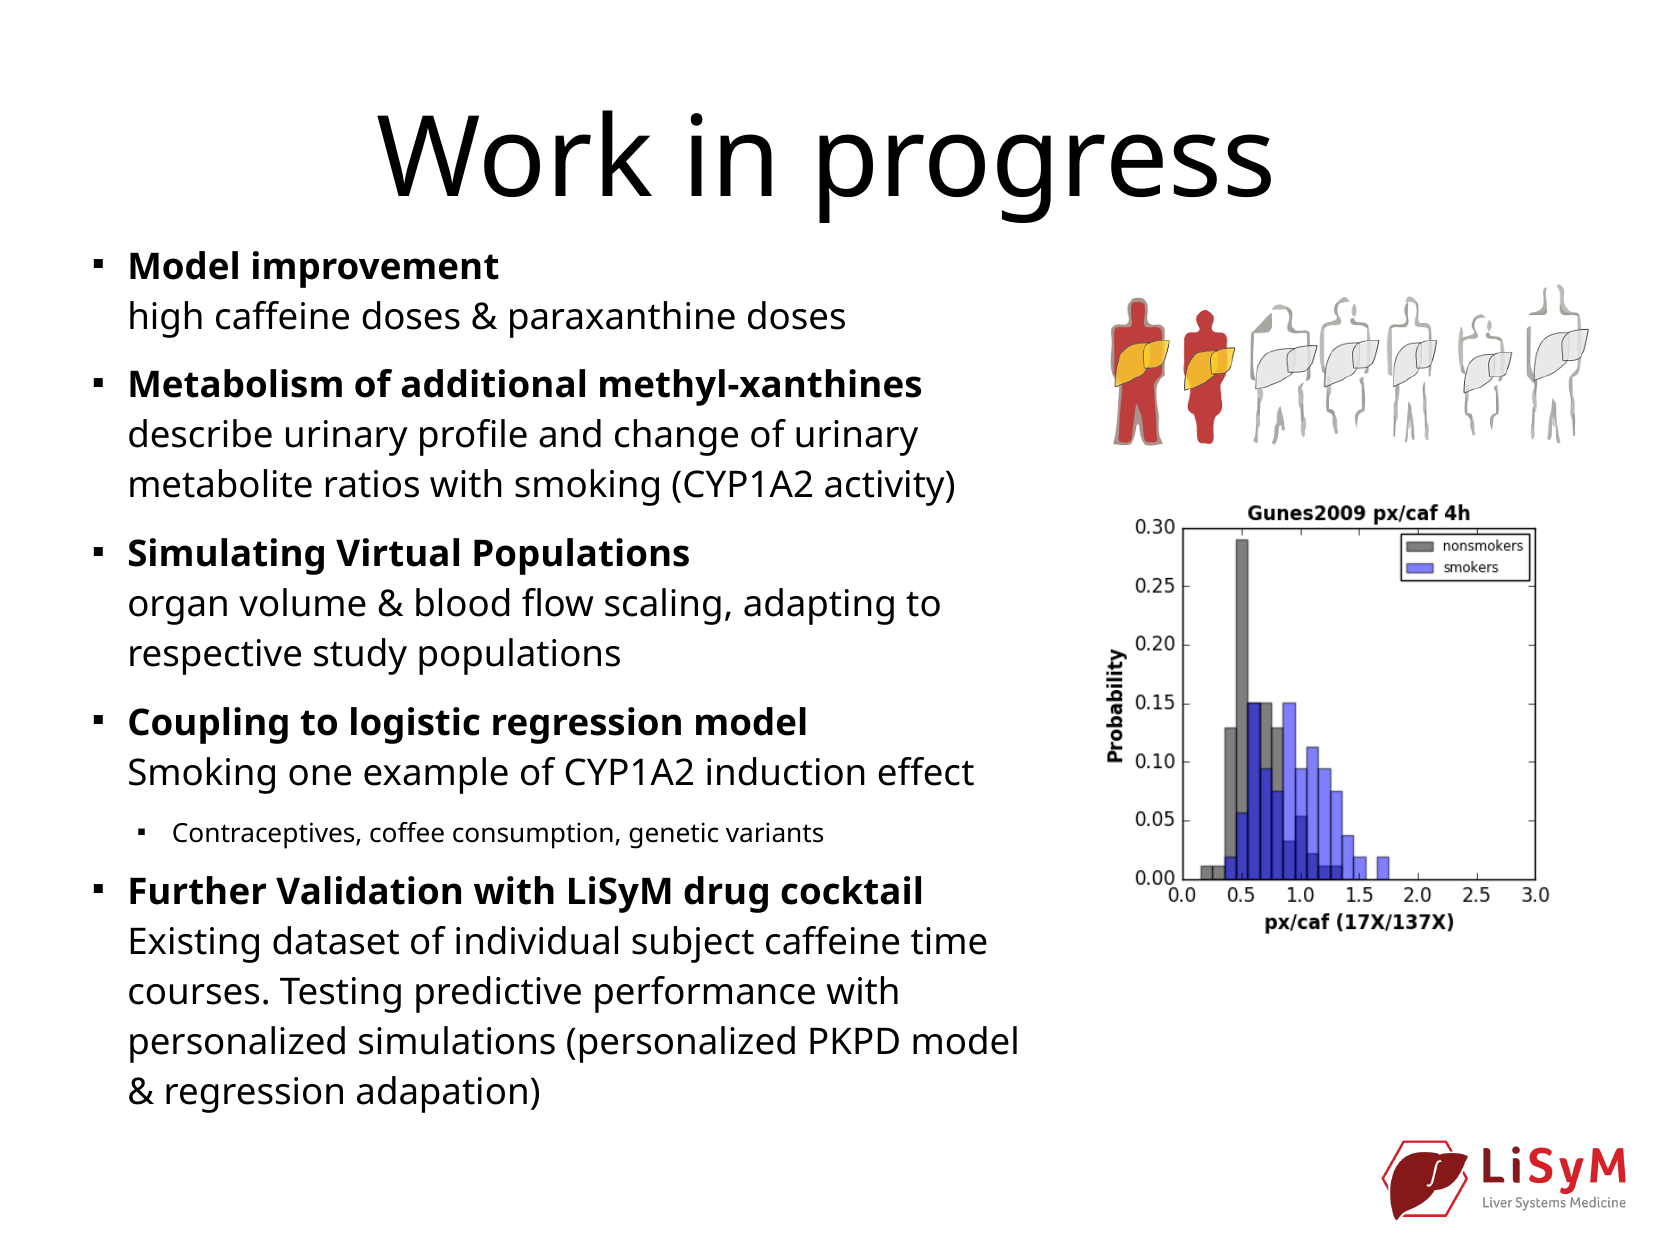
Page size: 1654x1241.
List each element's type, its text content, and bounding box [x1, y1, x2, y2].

picture [1095, 493, 1561, 946]
picture [1380, 1139, 1627, 1222]
title Work in progress [82, 49, 1571, 257]
picture [1107, 279, 1606, 451]
list Model improvement high caffeine doses & paraxanthine doses Metabolism of additional methyl-xanthines describe urinary profile and change of urinary metabolite ratios with smoking (CYP1A2 activity) Simulating Virtual Populations organ volume & blood flow scaling, adapting to respective study populations Coupling to logistic regression model Smoking one example of CYP1A2 induction effect Contraceptives, coffee consumption, genetic variants Further Validation with LiSyM drug cocktail Existing dataset of individual subject caffeine time courses. Testing predictive performance with personalized simulations (personalized PKPD model & regression adapation) [82, 240, 1036, 1141]
